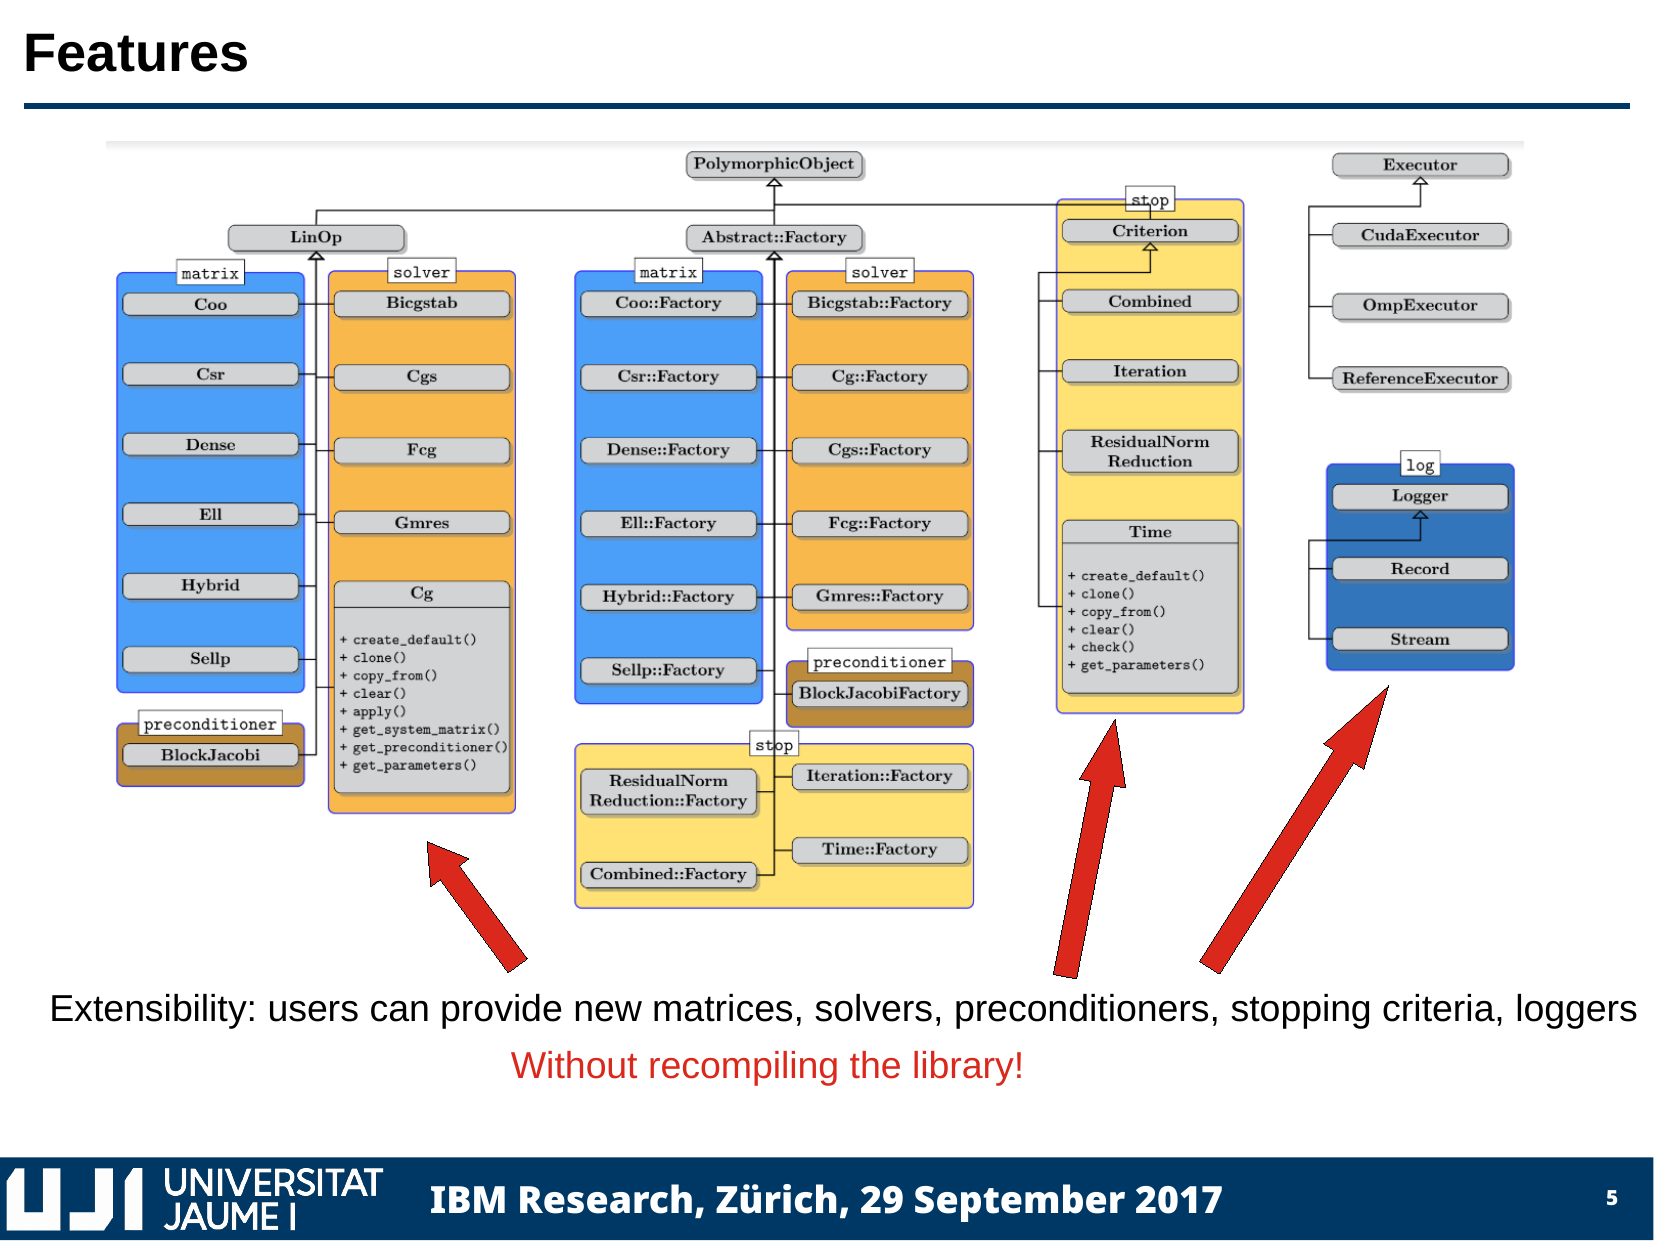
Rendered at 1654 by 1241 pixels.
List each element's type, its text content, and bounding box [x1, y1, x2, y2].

picture [106, 141, 1524, 914]
text_box [427, 841, 528, 973]
text_box [1199, 685, 1389, 974]
text_box [1053, 719, 1126, 979]
text_box Extensibility: users can provide new matrices, solvers, preconditioners, stopping criteria, loggers [34, 980, 1654, 1038]
text_box Without recompiling the library! [496, 1037, 1040, 1094]
title Features [23, 0, 1630, 107]
picture [0, 1158, 390, 1241]
